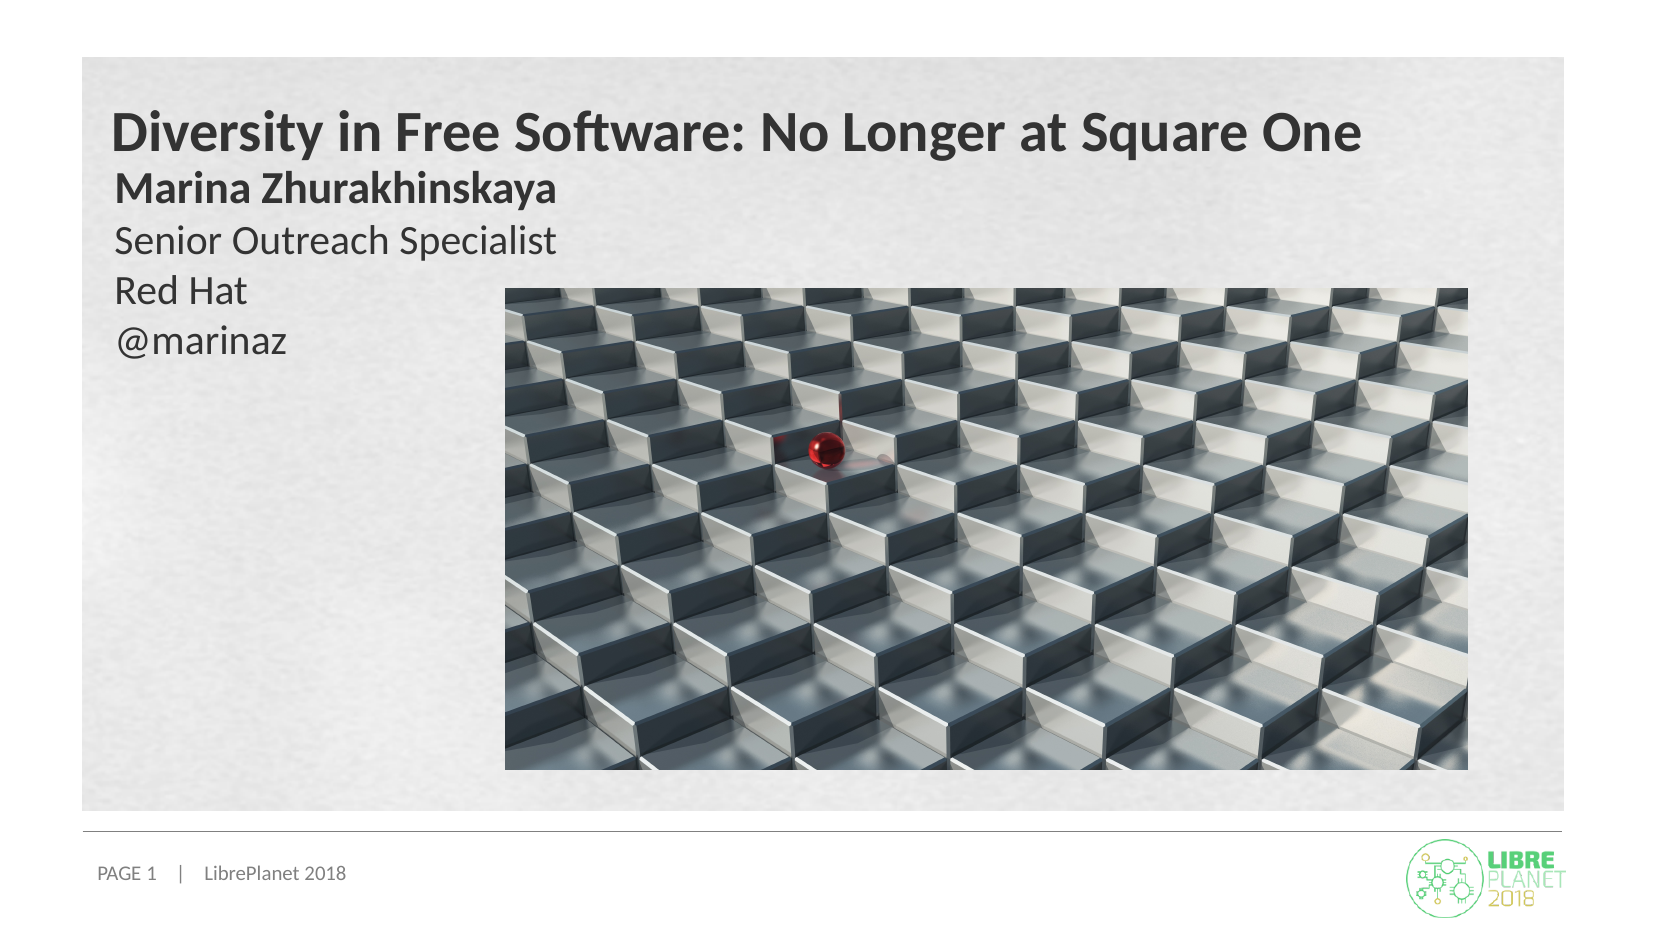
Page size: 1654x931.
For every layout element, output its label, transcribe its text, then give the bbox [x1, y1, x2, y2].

text_box Marina Zhurakhinskaya Senior Outreach Specialist Red Hat @marinaz [99, 150, 916, 359]
picture [1406, 839, 1566, 918]
picture [82, 57, 1564, 811]
text_box Diversity in Free Software: No Longer at Square One [96, 85, 1511, 263]
